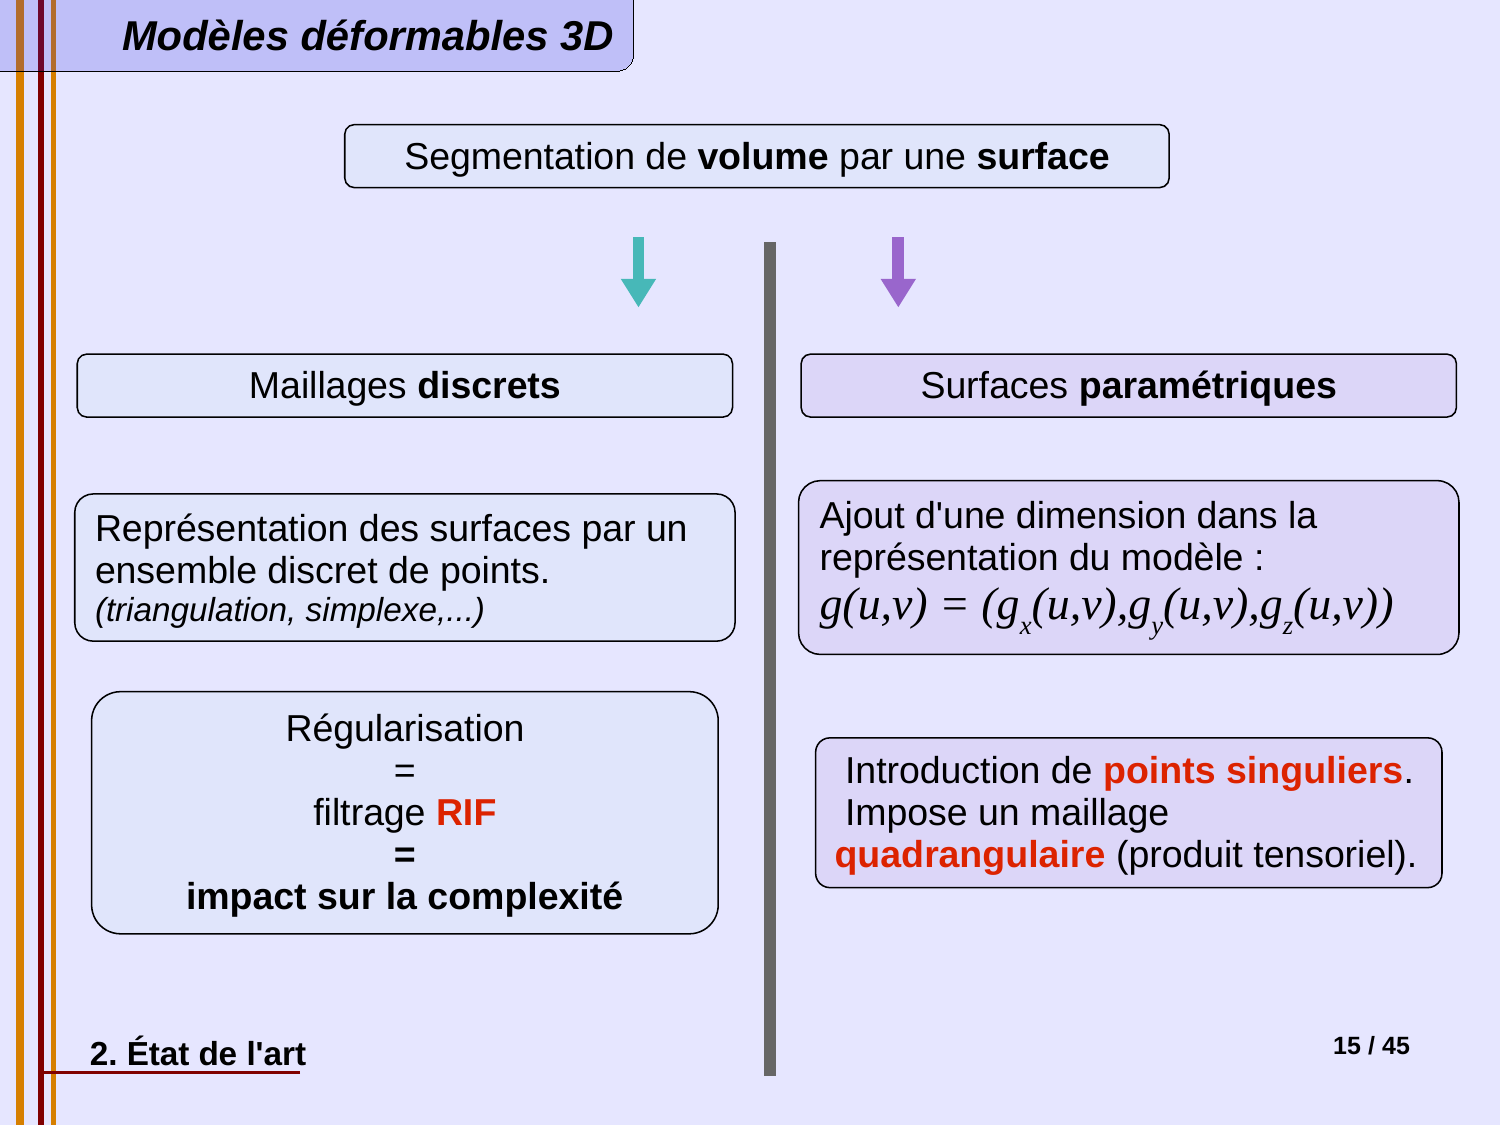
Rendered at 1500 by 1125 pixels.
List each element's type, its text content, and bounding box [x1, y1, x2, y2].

text_box Ajout d'une dimension dans la représentation du modèle : g(u,v) = (gx(u,v),gy(u,v),gz(u,v)) [798, 480, 1460, 655]
text_box Segmentation de volume par une surface [344, 124, 1170, 188]
text_box Introduction de points singuliers. Impose un maillage quadrangulaire (produit tensoriel). [815, 737, 1443, 888]
text_box Représentation des surfaces par un ensemble discret de points. (triangulation, simplexe,...) [74, 493, 736, 642]
title 2. État de l'art [75, 1027, 597, 1080]
text_box Régularisation = filtrage RIF = impact sur la complexité [91, 691, 719, 934]
text_box Surfaces paramétriques [801, 354, 1457, 418]
text_box Modèles déformables 3D [0, 0, 634, 72]
text_box Maillages discrets [77, 354, 733, 418]
